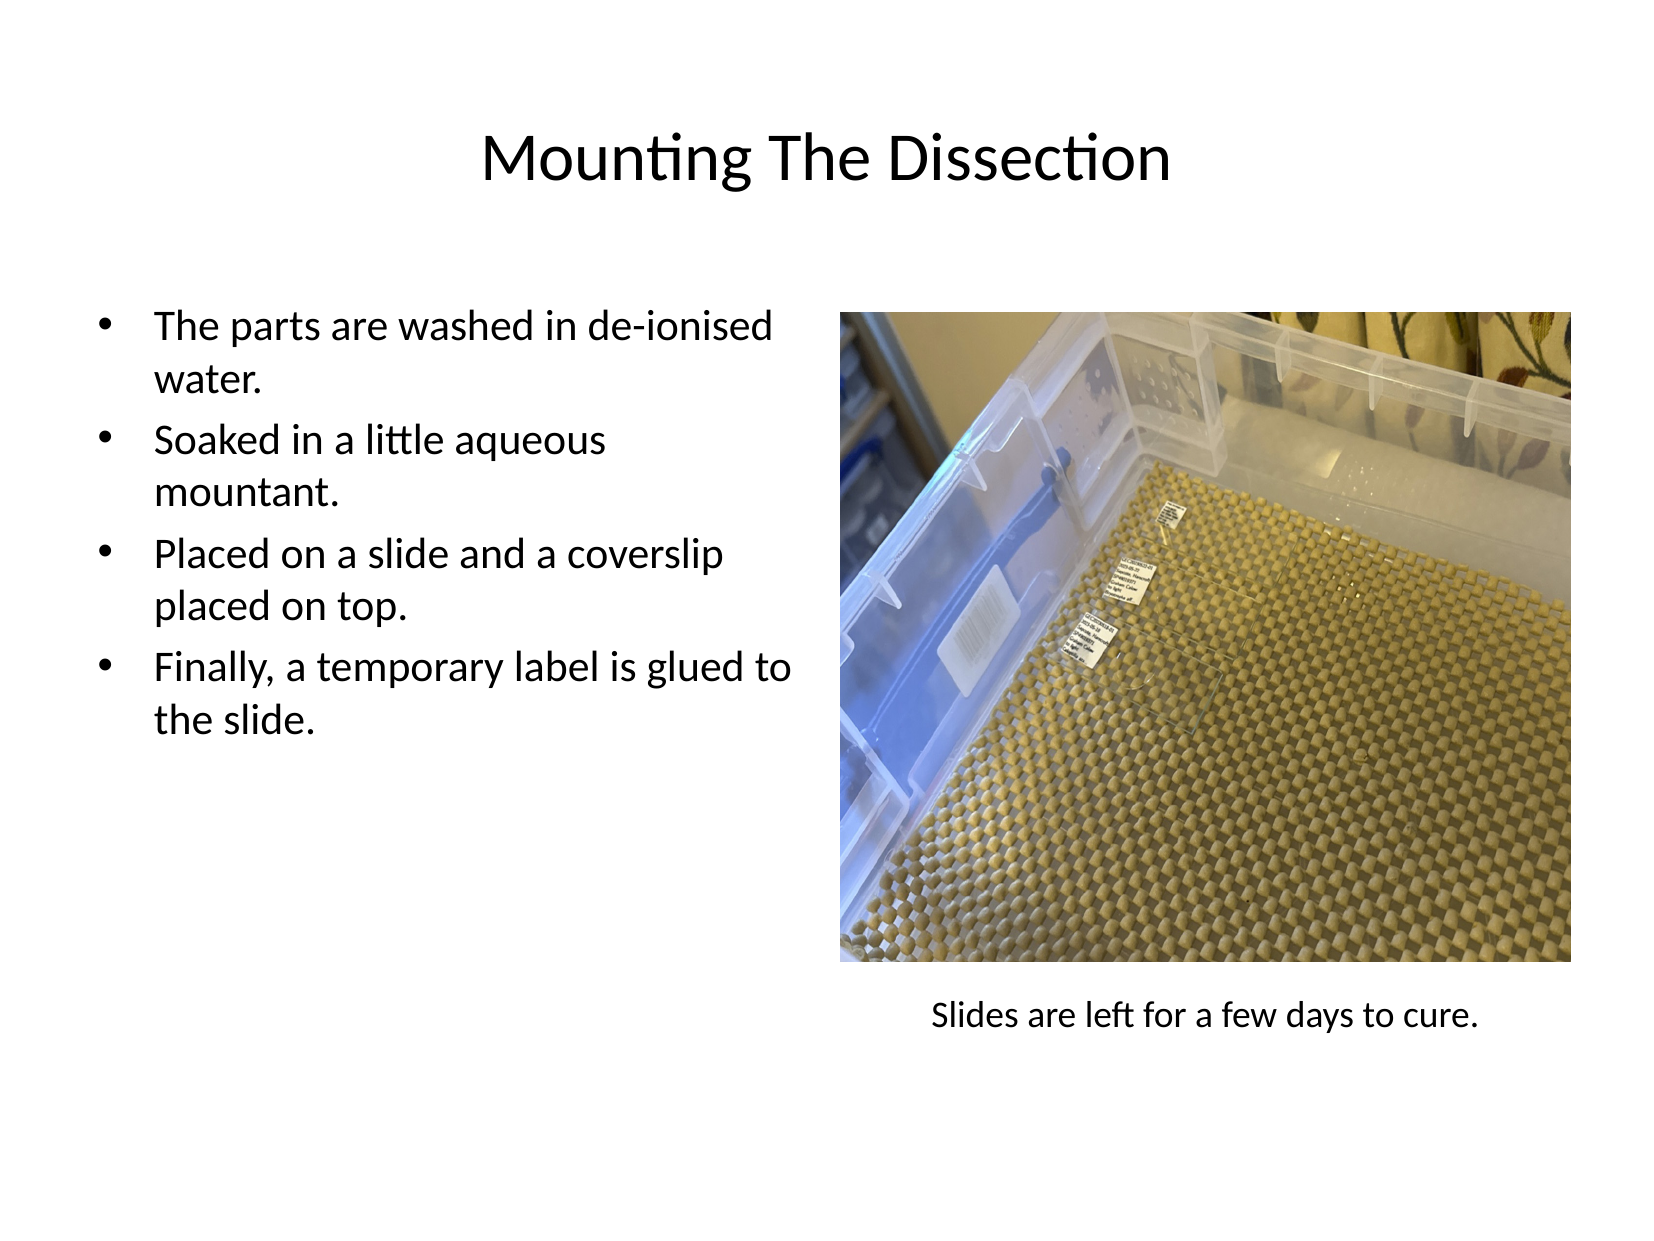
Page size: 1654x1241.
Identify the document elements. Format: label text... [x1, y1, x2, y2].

text_box Slides are left for a few days to cure. [840, 982, 1571, 1106]
list The parts are washed in de-ionised water. Soaked in a little aqueous mountant. Placed on a slide and a coverslip placed on top. Finally, a temporary label is glued to the slide. [82, 289, 813, 1108]
picture [840, 312, 1571, 962]
title Mounting The Dissection [82, 49, 1571, 257]
